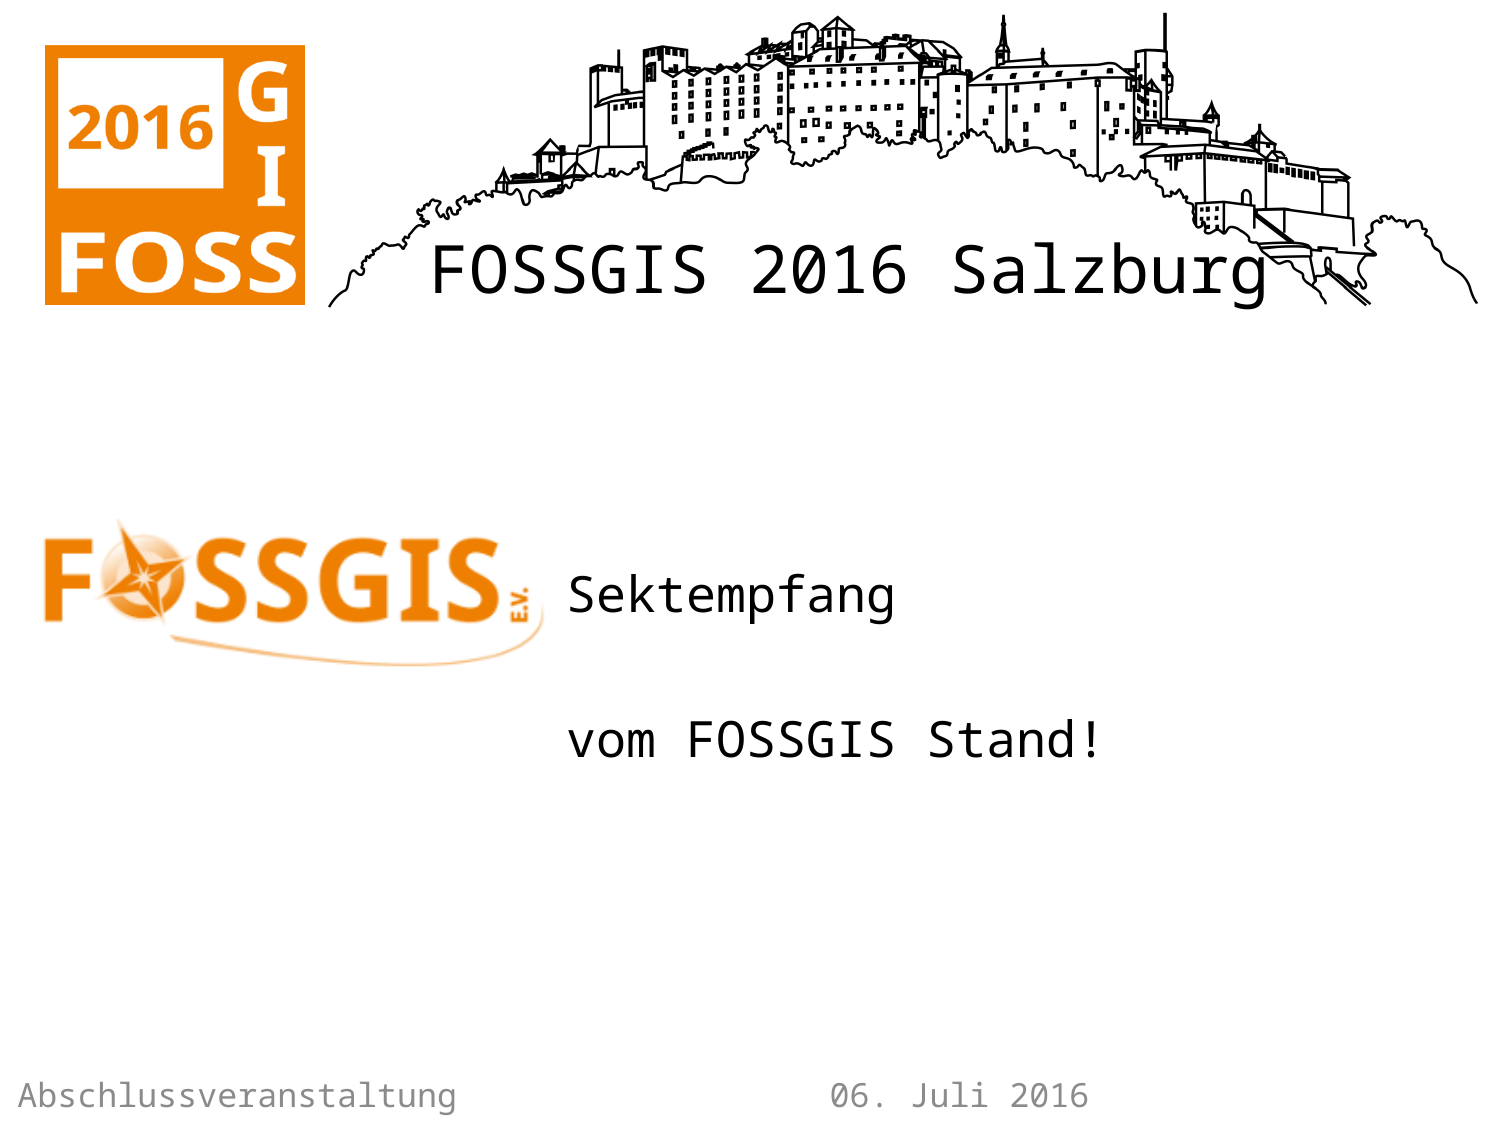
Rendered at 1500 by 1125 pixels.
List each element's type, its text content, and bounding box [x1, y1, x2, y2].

subtitle Abschlussveranstaltung 06. Juli 2016 [2, 1046, 1500, 1125]
picture [327, 12, 1500, 327]
title FOSSGIS 2016 Salzburg [300, 196, 1399, 339]
picture [45, 45, 305, 306]
picture [35, 519, 560, 686]
text_box Sektempfang vom FOSSGIS Stand! [551, 555, 1122, 775]
